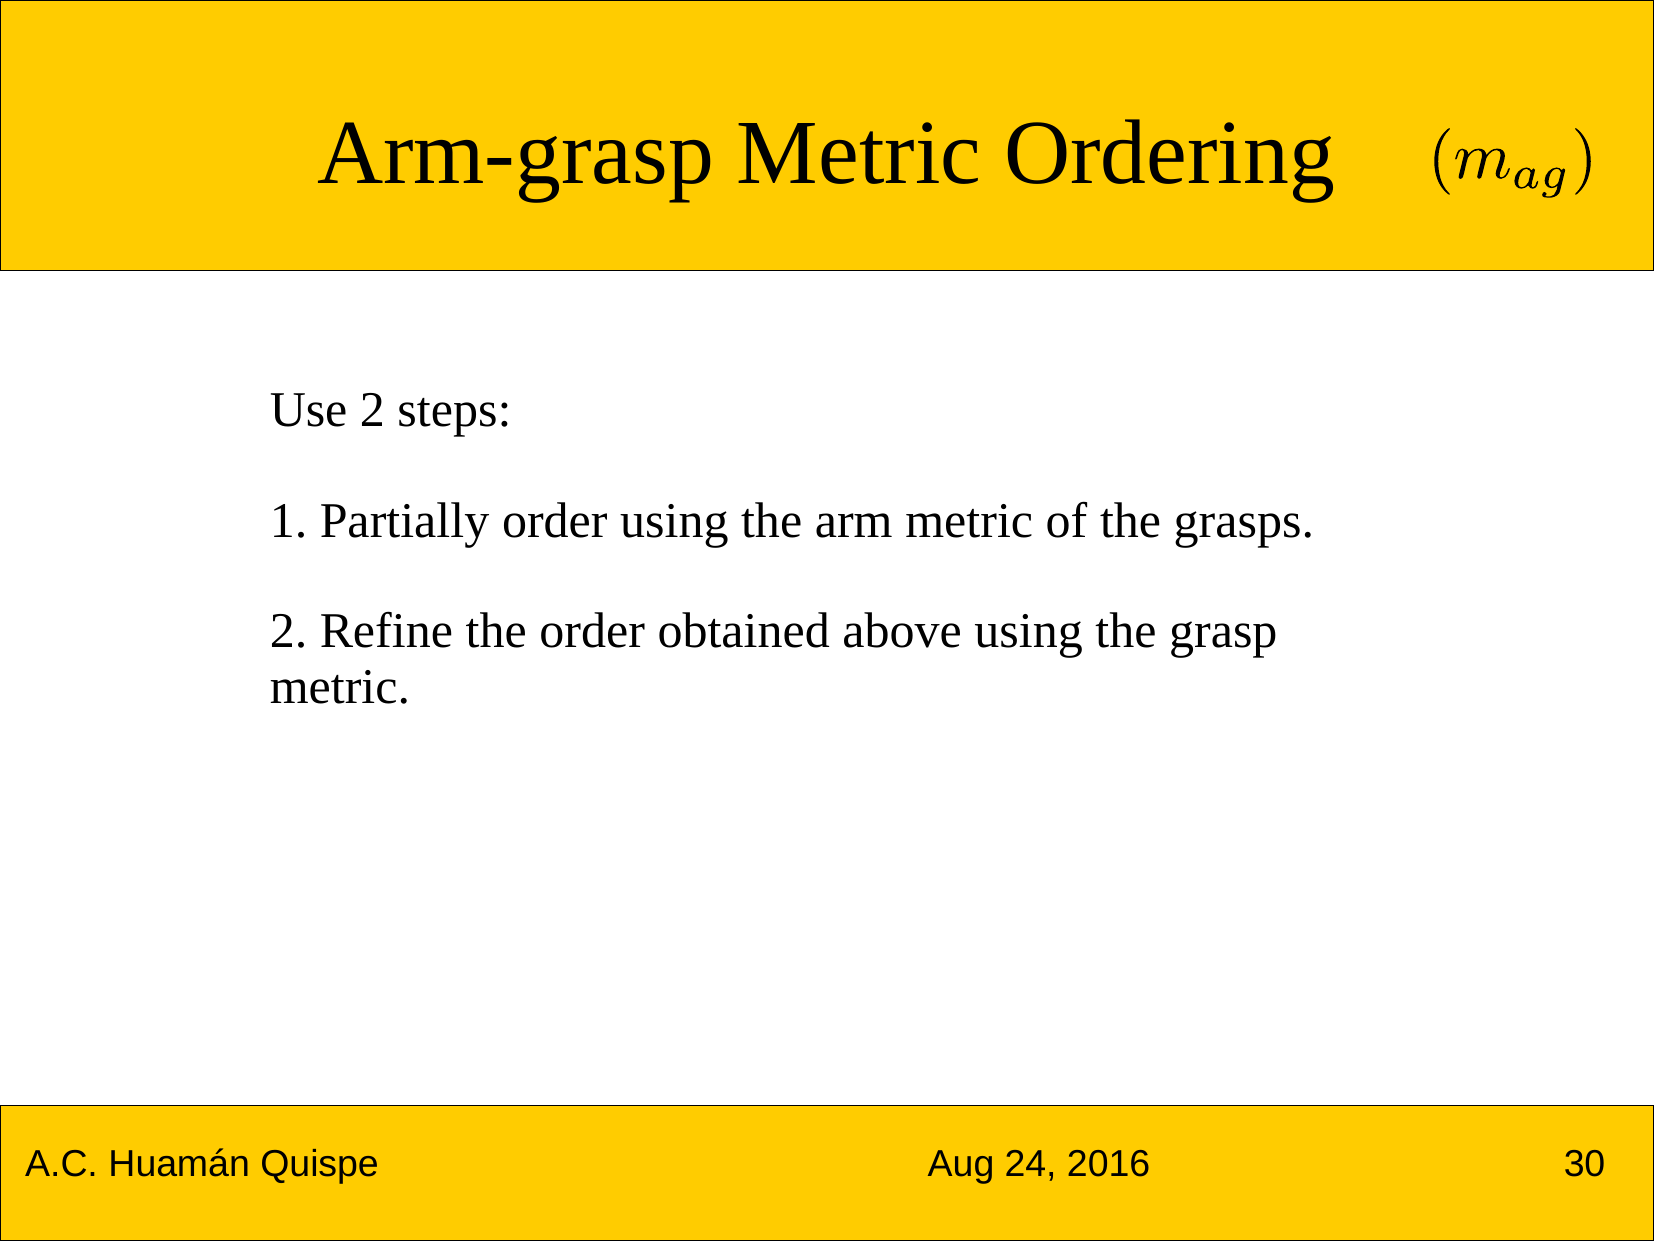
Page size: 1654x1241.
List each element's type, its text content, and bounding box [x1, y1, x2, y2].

title Arm-grasp Metric Ordering [82, 49, 1571, 257]
text_box [1427, 128, 1598, 198]
text_box Use 2 steps: 1. Partially order using the arm metric of the grasps. 2. Refine the order obtained above using the grasp metric. [255, 375, 1411, 916]
